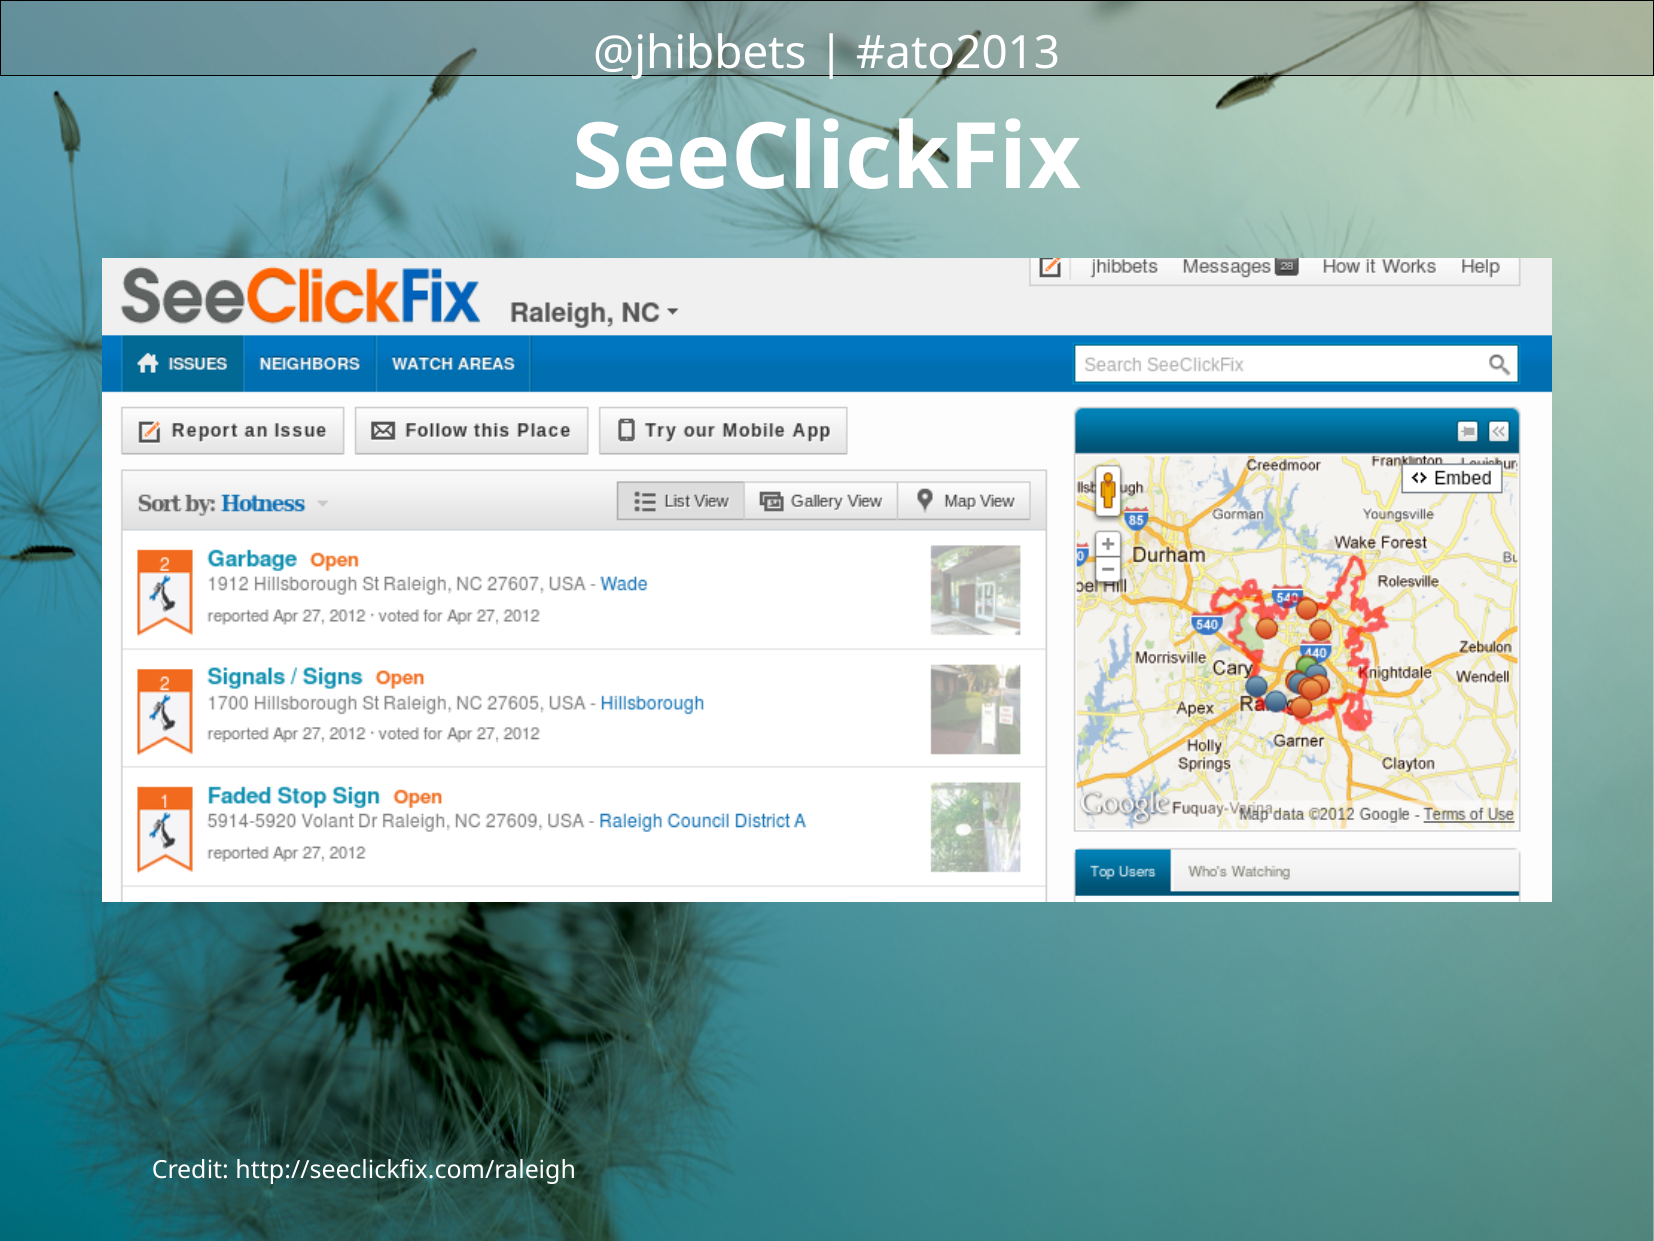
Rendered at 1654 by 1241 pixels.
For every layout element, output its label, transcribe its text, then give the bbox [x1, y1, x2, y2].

picture [0, 76, 1654, 1241]
text_box Credit: http://seeclickfix.com/raleigh [137, 1144, 602, 1188]
title SeeClickFix [82, 49, 1571, 257]
